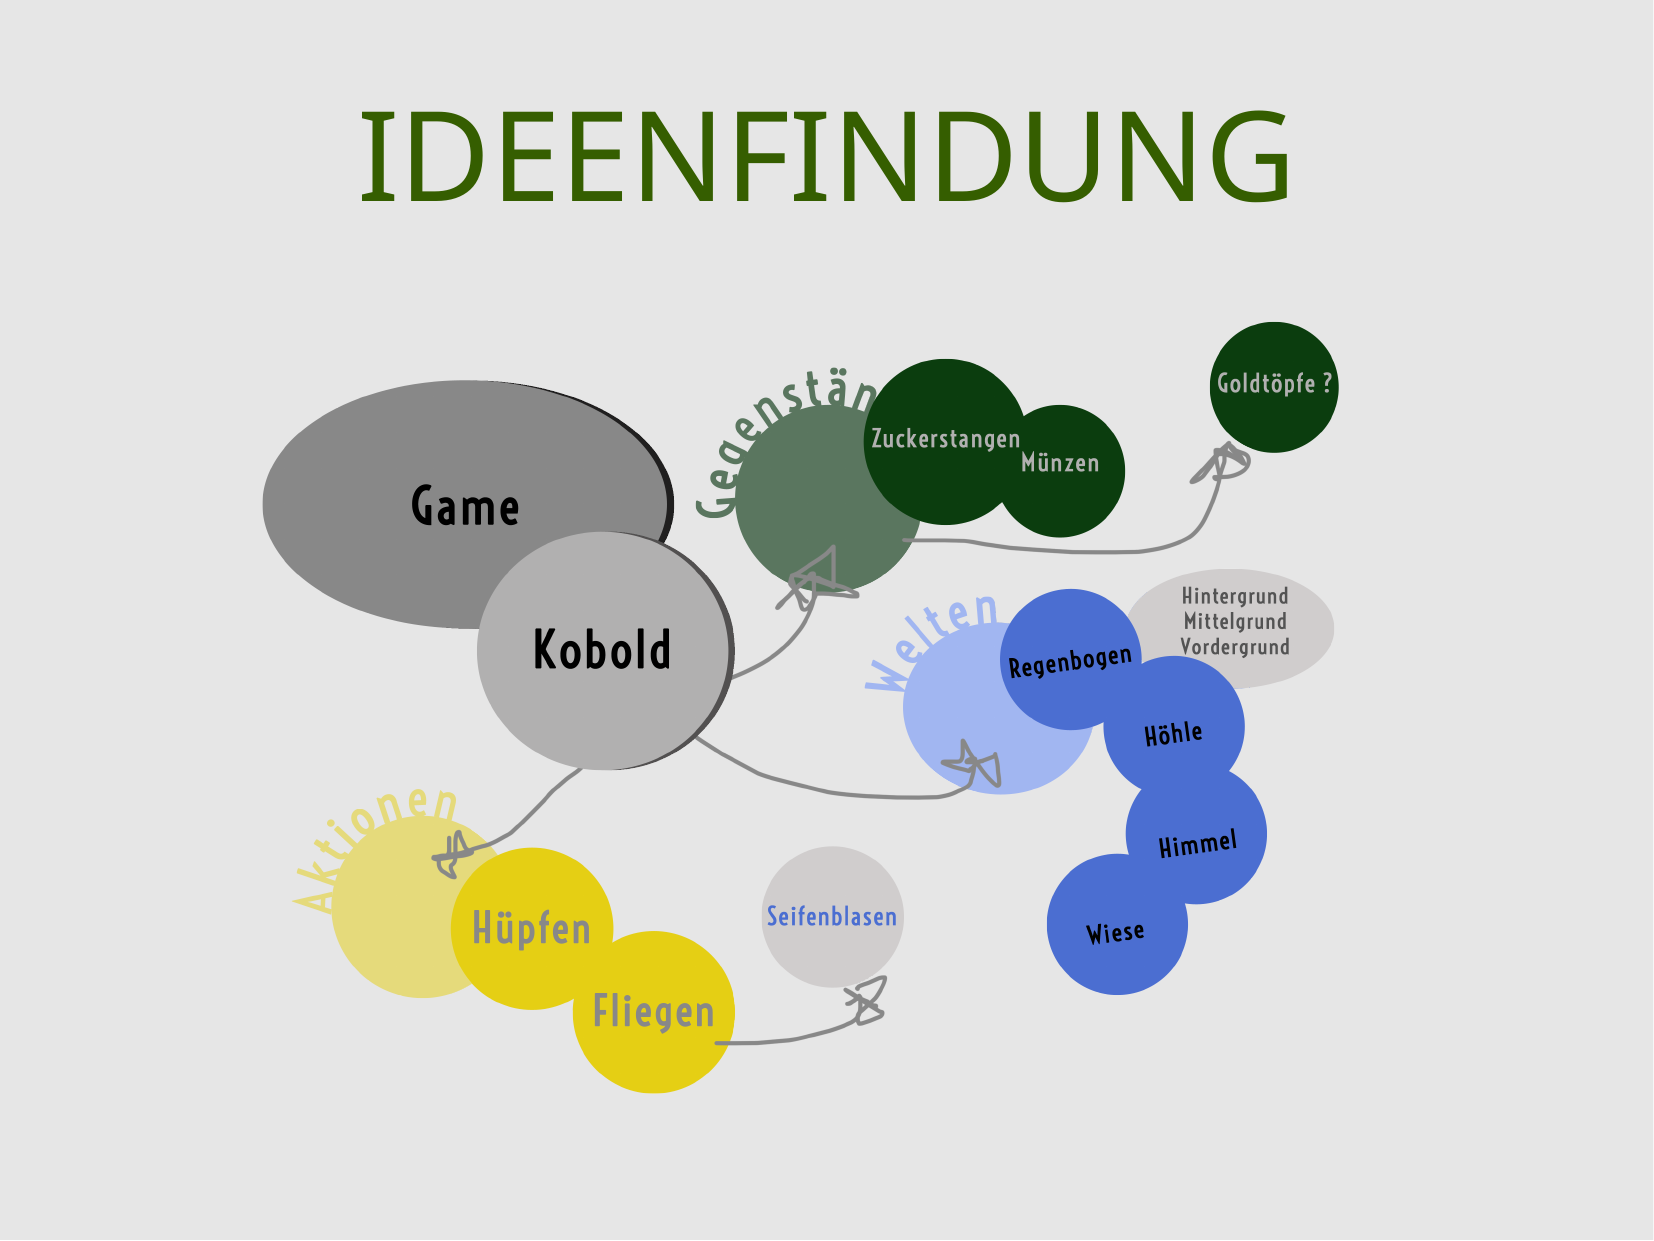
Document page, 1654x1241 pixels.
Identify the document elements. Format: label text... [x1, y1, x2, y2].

picture [247, 290, 1406, 1109]
title IDEENFINDUNG [82, 49, 1571, 257]
